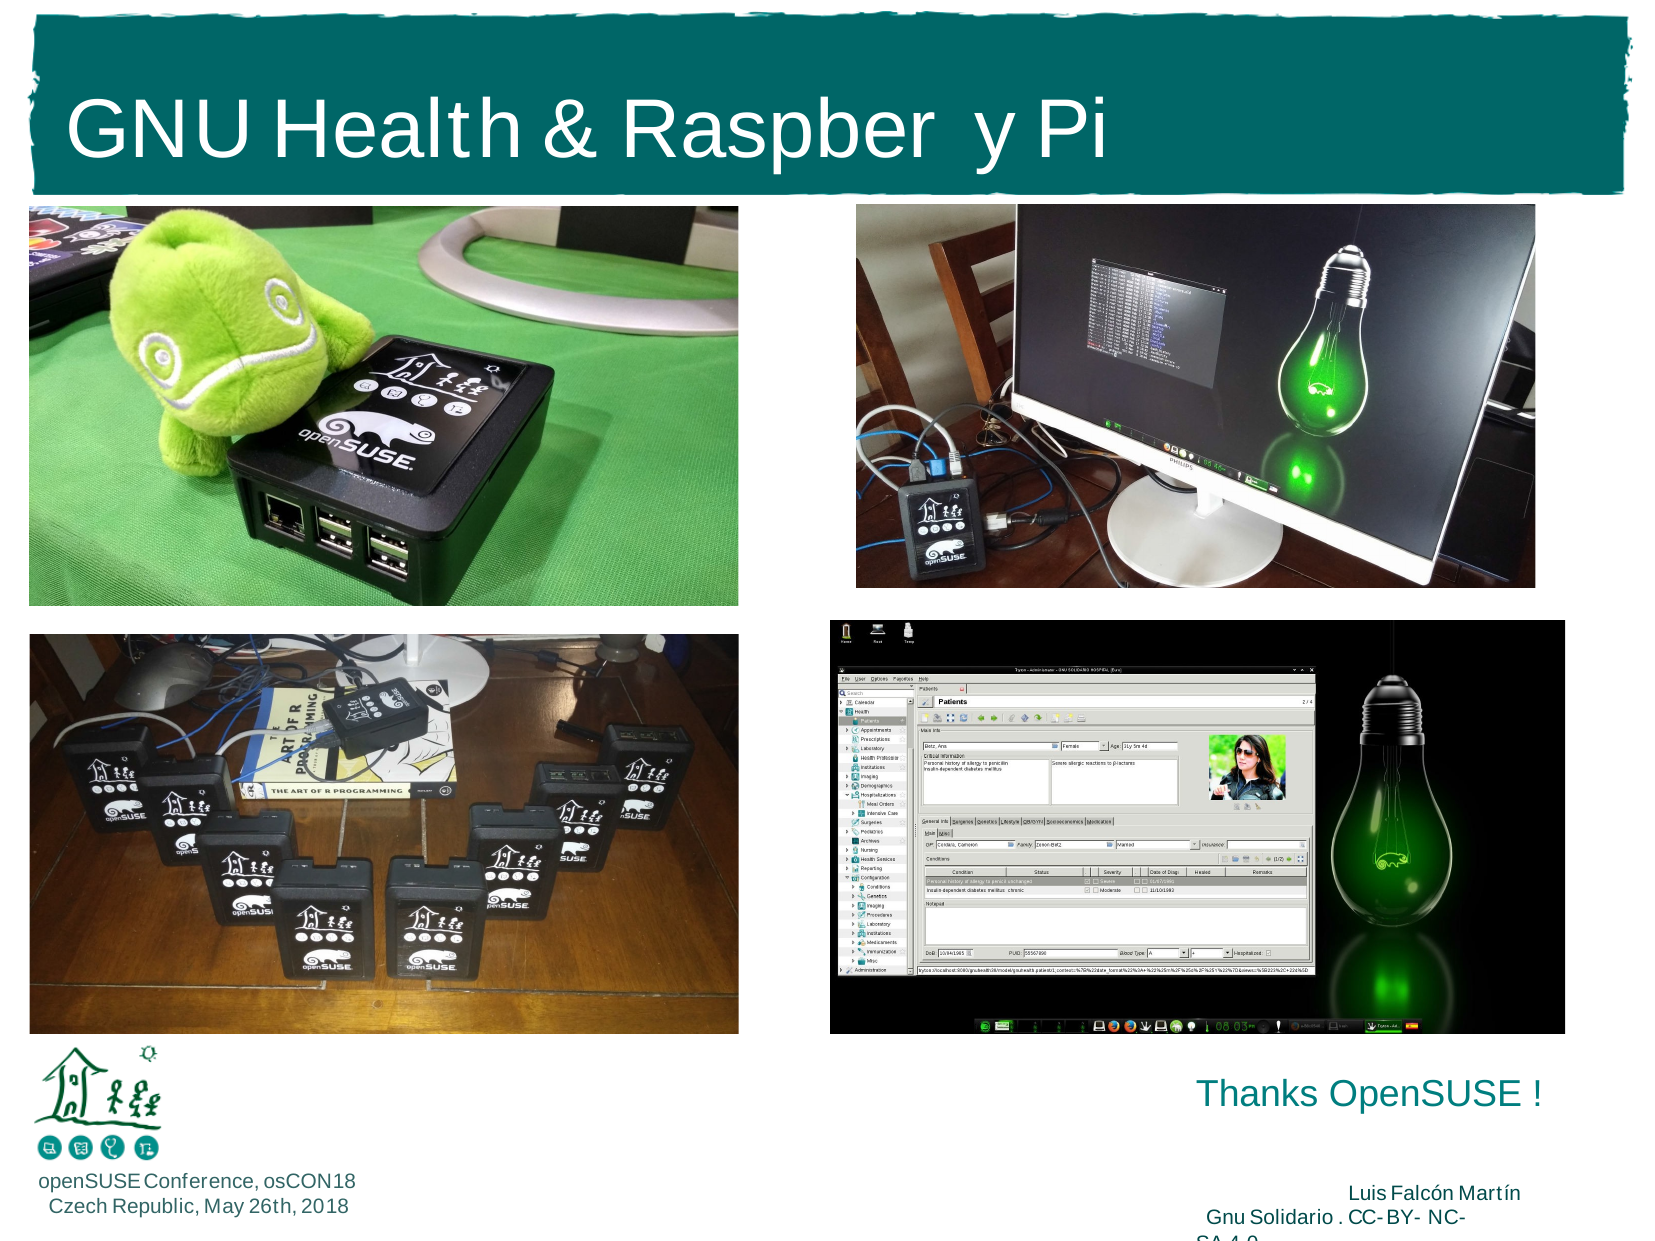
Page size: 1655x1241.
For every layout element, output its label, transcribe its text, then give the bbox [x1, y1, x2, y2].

text_box LuisFalcónMartín GnuSolidario.CC-BY-NC-SA4.0 [1193, 1179, 1531, 1230]
text_box [830, 620, 1565, 1034]
text_box Thanks OpenSUSE ! [1193, 1068, 1546, 1111]
text_box [856, 205, 1535, 587]
title GNUHealth&RaspberyPi [48, 74, 1607, 179]
text_box [30, 635, 739, 1034]
text_box openSUSEConference,osCON18 CzechRepublic,May26th,2018 [36, 1167, 361, 1218]
text_box [29, 207, 738, 606]
